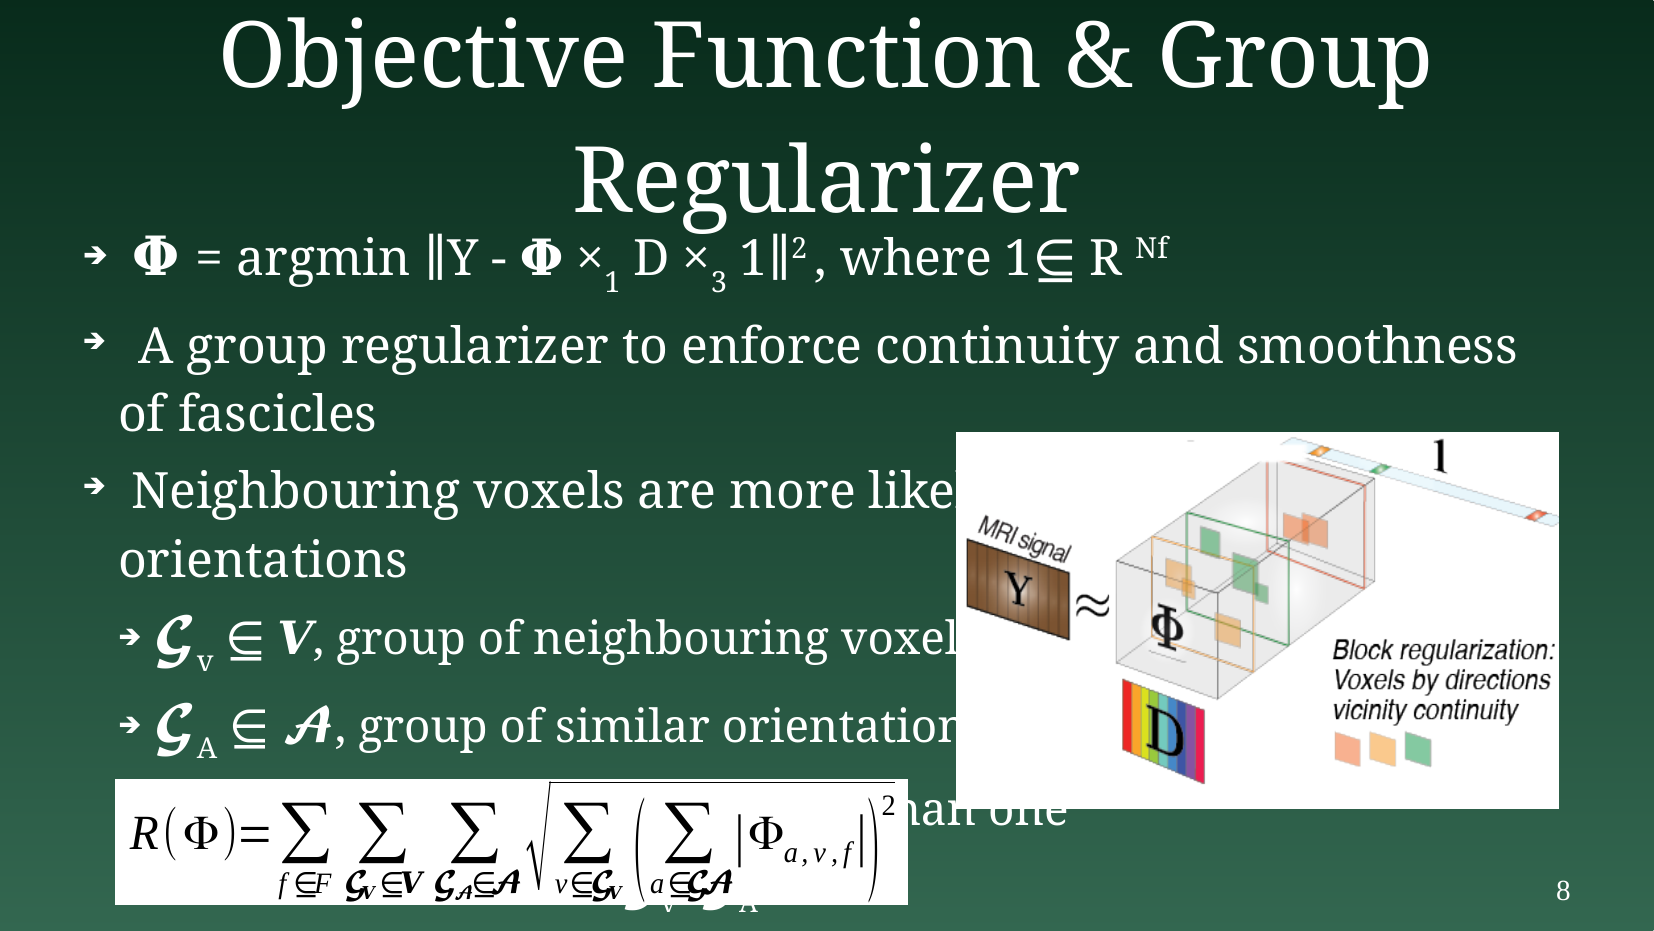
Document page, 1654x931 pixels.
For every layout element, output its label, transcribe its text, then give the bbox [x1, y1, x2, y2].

subtitle 𝚽 = argmin ∥Y - 𝚽 ×1 D ×3 1∥2 , where 1⋸ R Nf A group regularizer to enforce continuity and smoothness of fascicles Neighbouring voxels are more likely to share similar orientations 𝓖v ⋸ 𝑽, group of neighbouring voxels 𝓖A ⋸ 𝓐, group of similar orientations We want either all-zero or more than one none-zero entries in (𝓖v, 𝓖A, f) Constrained objective to learn : min ∥Y - 𝚽 ×1 D ×3 1∥2 + 𝜆R(𝚽) , [82, 217, 1571, 839]
picture [956, 431, 1559, 805]
title Objective Function & Group Regularizer [82, 37, 1571, 193]
chart [114, 778, 908, 905]
